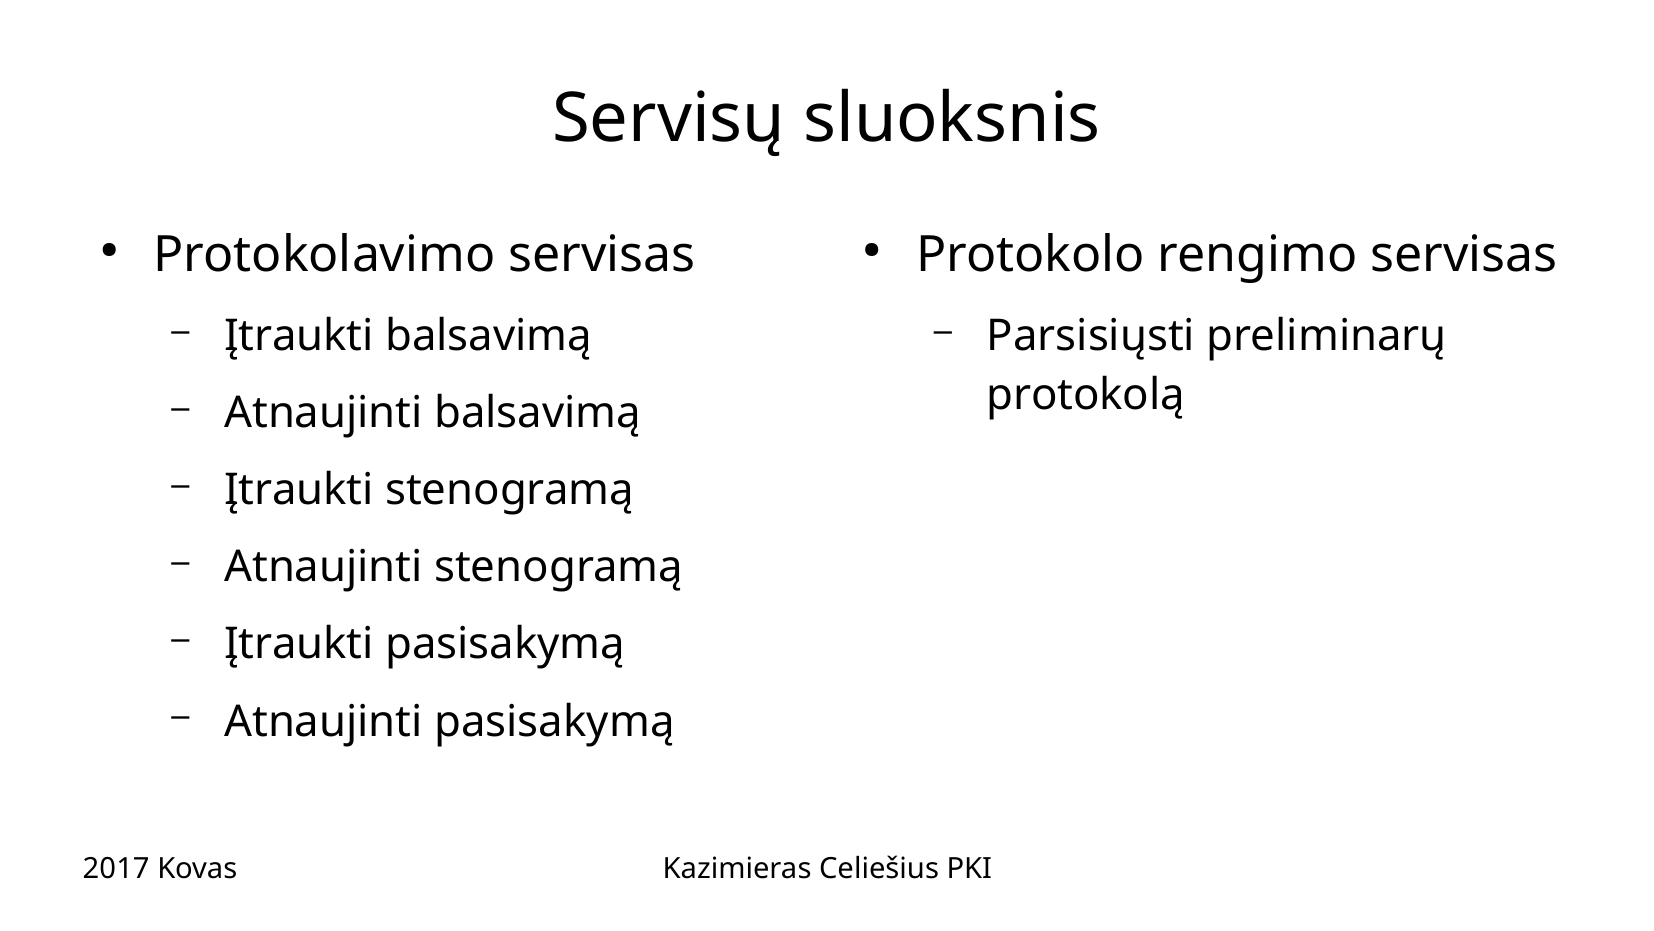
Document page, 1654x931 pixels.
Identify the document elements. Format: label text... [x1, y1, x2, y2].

title Servisų sluoksnis [82, 37, 1571, 193]
list Protokolavimo servisas Įtraukti balsavimą Atnaujinti balsavimą Įtraukti stenogramą Atnaujinti stenogramą Įtraukti pasisakymą Atnaujinti pasisakymą [82, 217, 809, 757]
list Protokolo rengimo servisas Parsisiųsti preliminarų protokolą [845, 217, 1572, 757]
